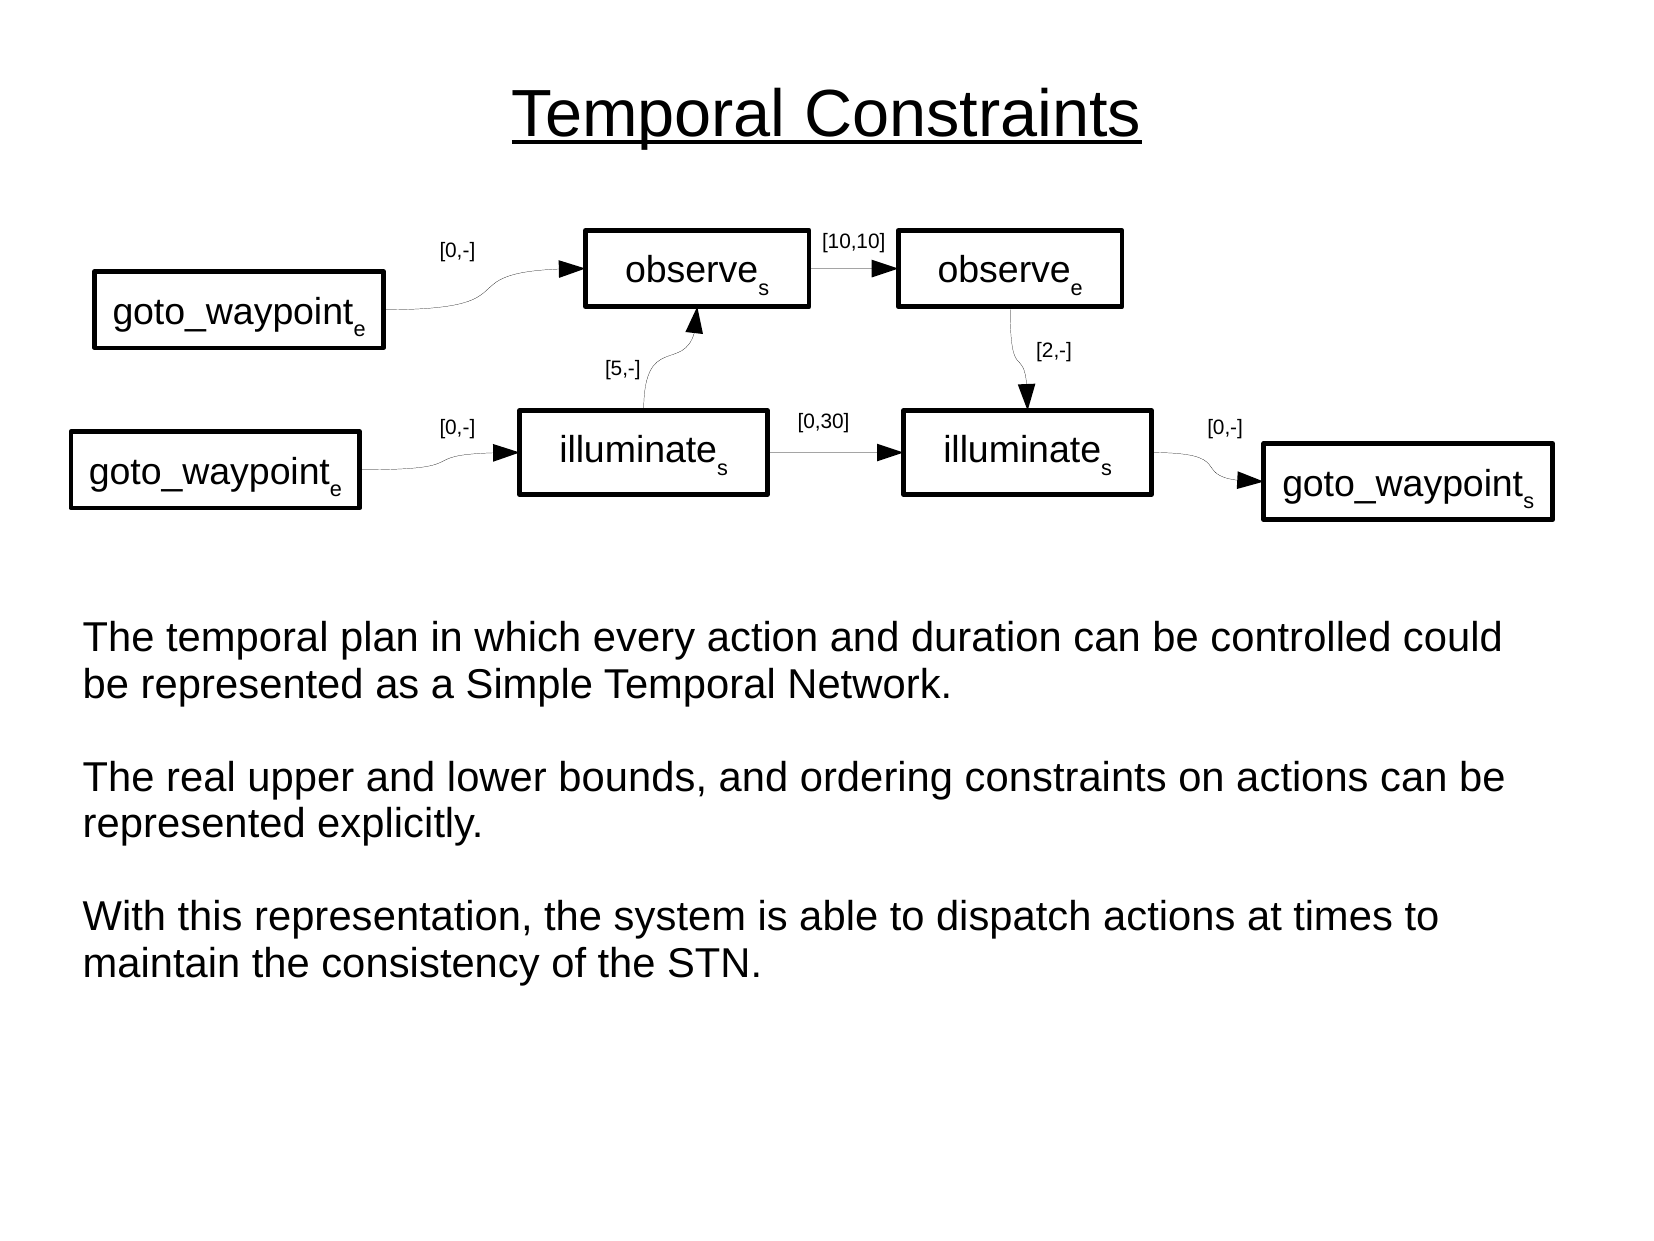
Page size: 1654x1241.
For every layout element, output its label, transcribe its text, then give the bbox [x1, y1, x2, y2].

text_box goto_waypointe [94, 271, 384, 348]
text_box [5,-] [576, 349, 670, 388]
text_box illuminates [903, 410, 1152, 495]
text_box goto_waypoints [1263, 443, 1553, 520]
subtitle The temporal plan in which every action and duration can be controlled could be represented as a Simple Temporal Network. The real upper and lower bounds, and ordering constraints on actions can be represented explicitly. With this representation, the system is able to dispatch actions at times to maintain the consistency of the STN. [82, 614, 1536, 1123]
text_box [0,-] [411, 231, 504, 270]
text_box goto_waypointe [70, 431, 360, 508]
text_box observee [898, 230, 1122, 307]
text_box [2,-] [1007, 331, 1101, 371]
text_box illuminates [519, 410, 768, 495]
text_box [0,-] [1178, 408, 1272, 447]
text_box [0,30] [777, 402, 870, 442]
title Temporal Constraints [82, 49, 1571, 178]
text_box [0,-] [410, 408, 504, 447]
text_box observes [585, 230, 810, 307]
